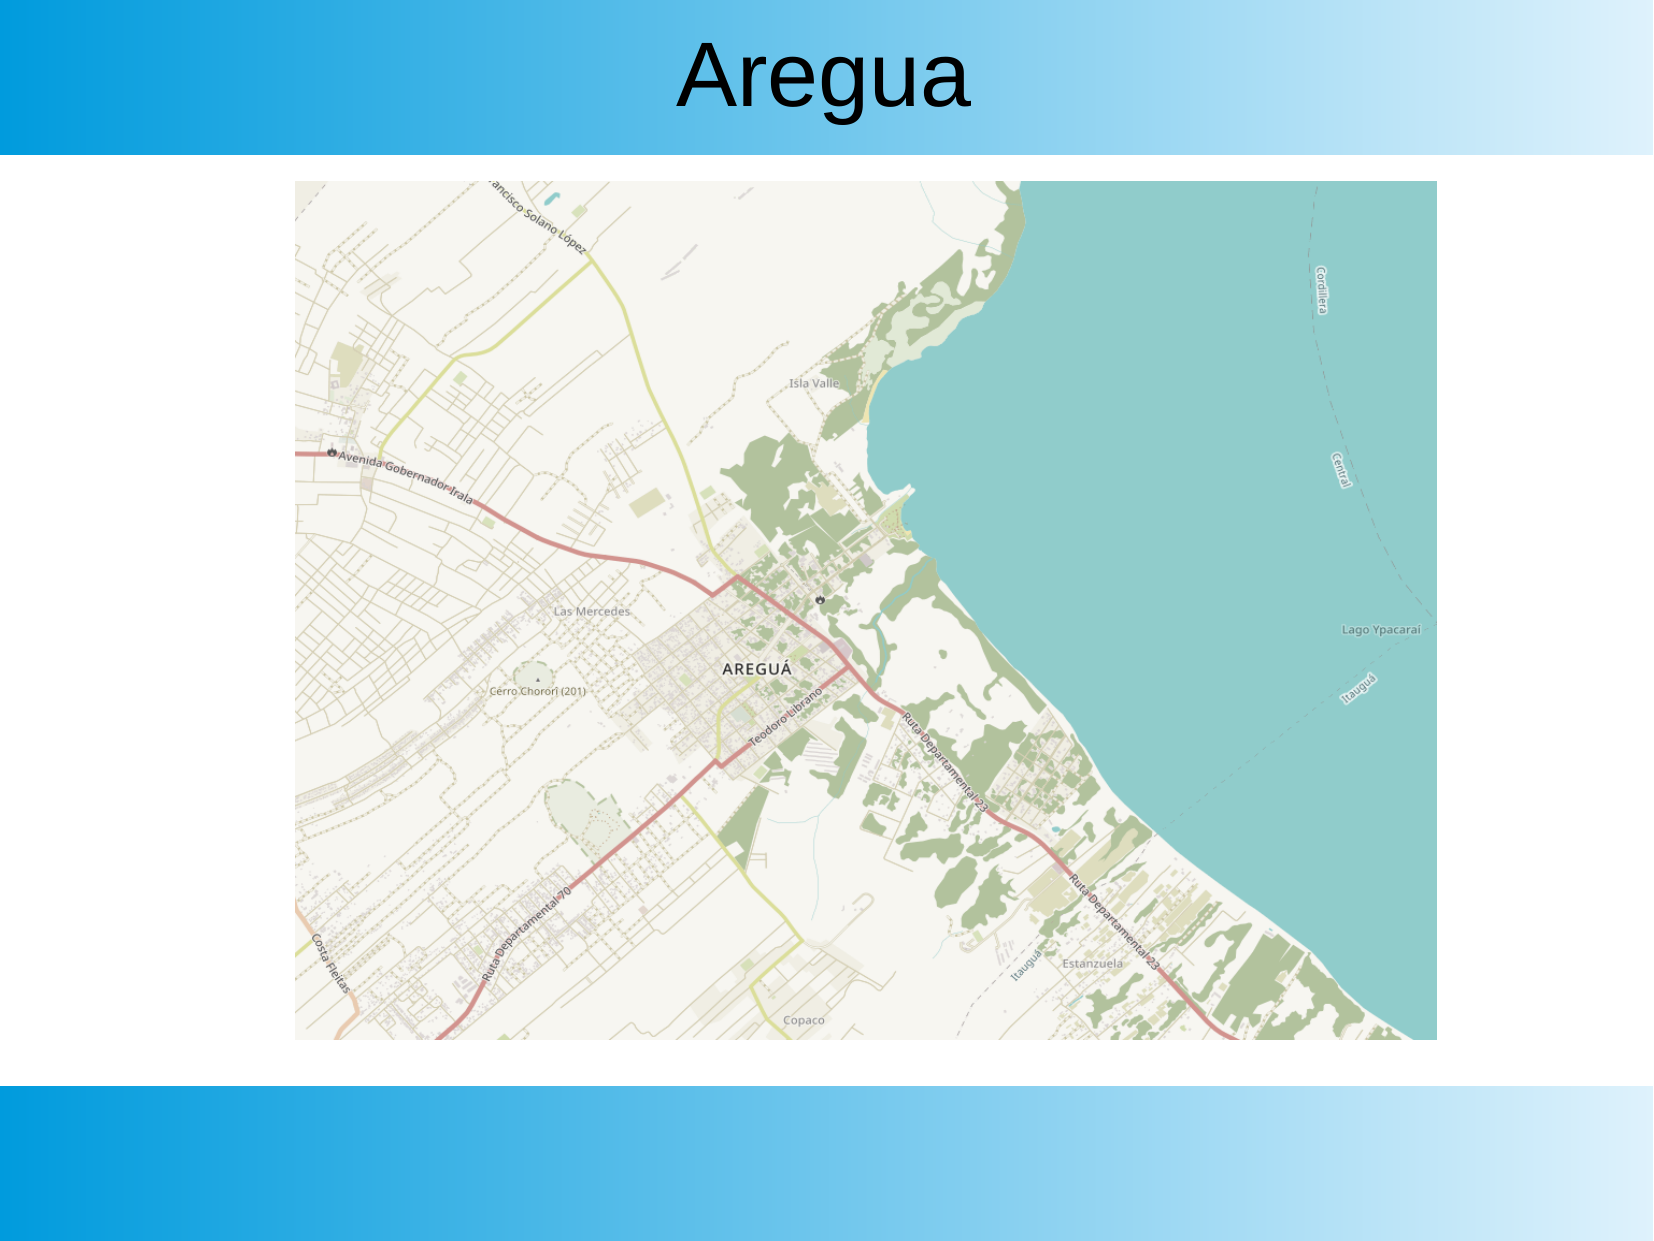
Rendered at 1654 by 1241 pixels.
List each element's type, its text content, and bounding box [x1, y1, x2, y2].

text_box Aregua [661, 16, 1040, 181]
picture [295, 181, 1437, 1040]
